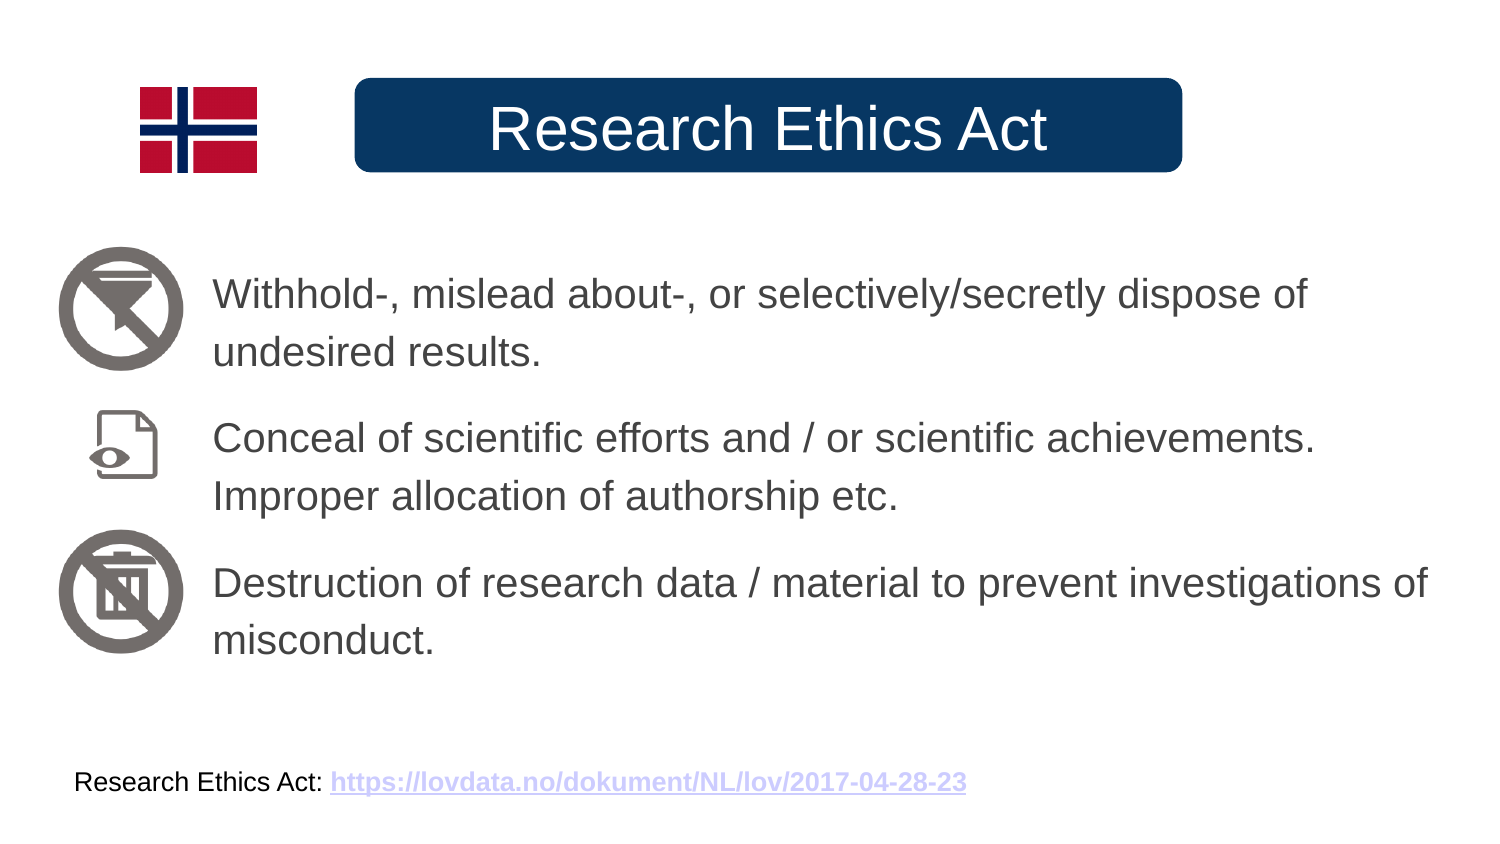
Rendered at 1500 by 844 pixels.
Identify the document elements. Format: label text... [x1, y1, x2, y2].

picture [39, 203, 196, 668]
text_box Research Ethics Act: https://lovdata.no/dokument/NL/lov/2017-04-28-23 [58, 744, 1347, 813]
picture [140, 87, 257, 173]
text_box Research Ethics Act [354, 77, 1183, 173]
text_box Withhold-, mislead about-, or selectively/secretly dispose of undesired results. Conceal of scientific efforts and / or scientific achievements. Improper allocation of authorship etc. Destruction of research data / material to prevent investigations of misconduct. [137, 245, 1467, 710]
